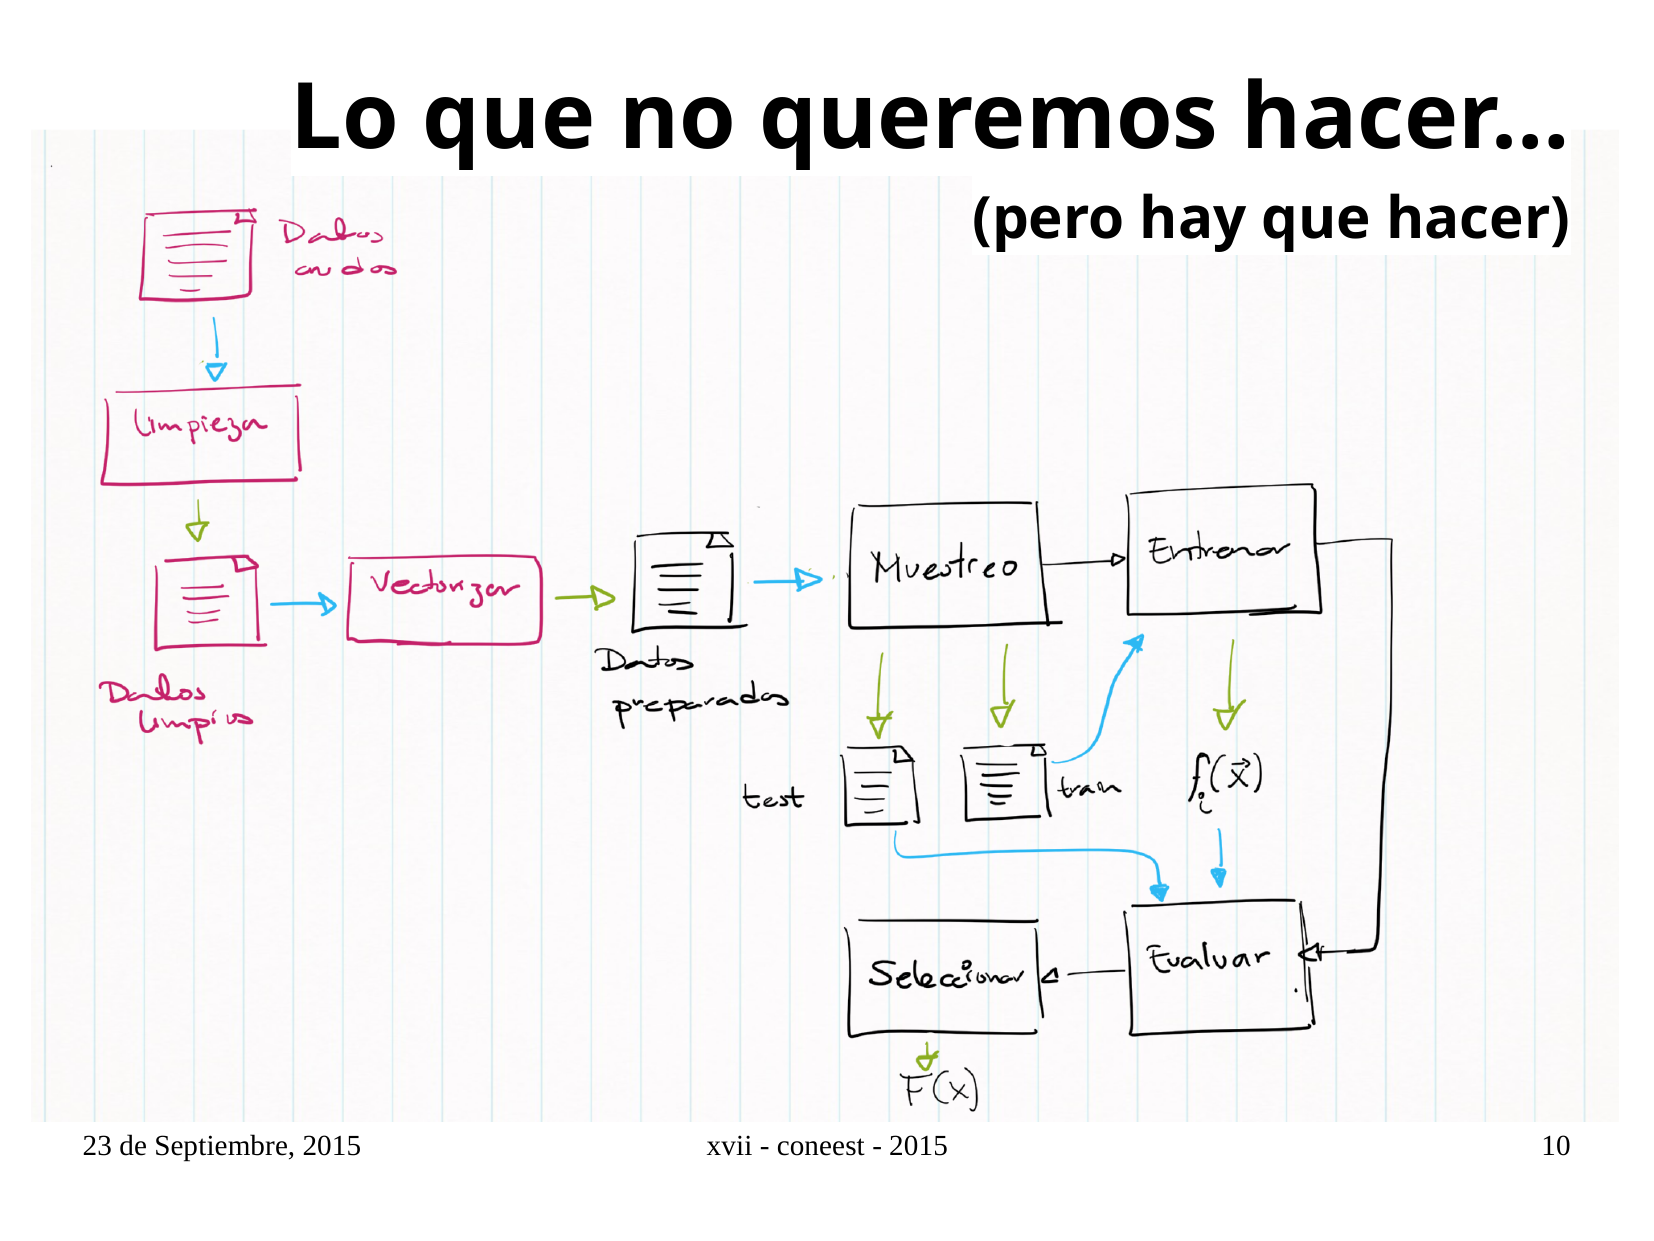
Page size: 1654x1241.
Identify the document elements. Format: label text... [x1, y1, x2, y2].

picture [30, 129, 1619, 1123]
title Lo que no queremos hacer… (pero hay que hacer) [82, 49, 1571, 257]
